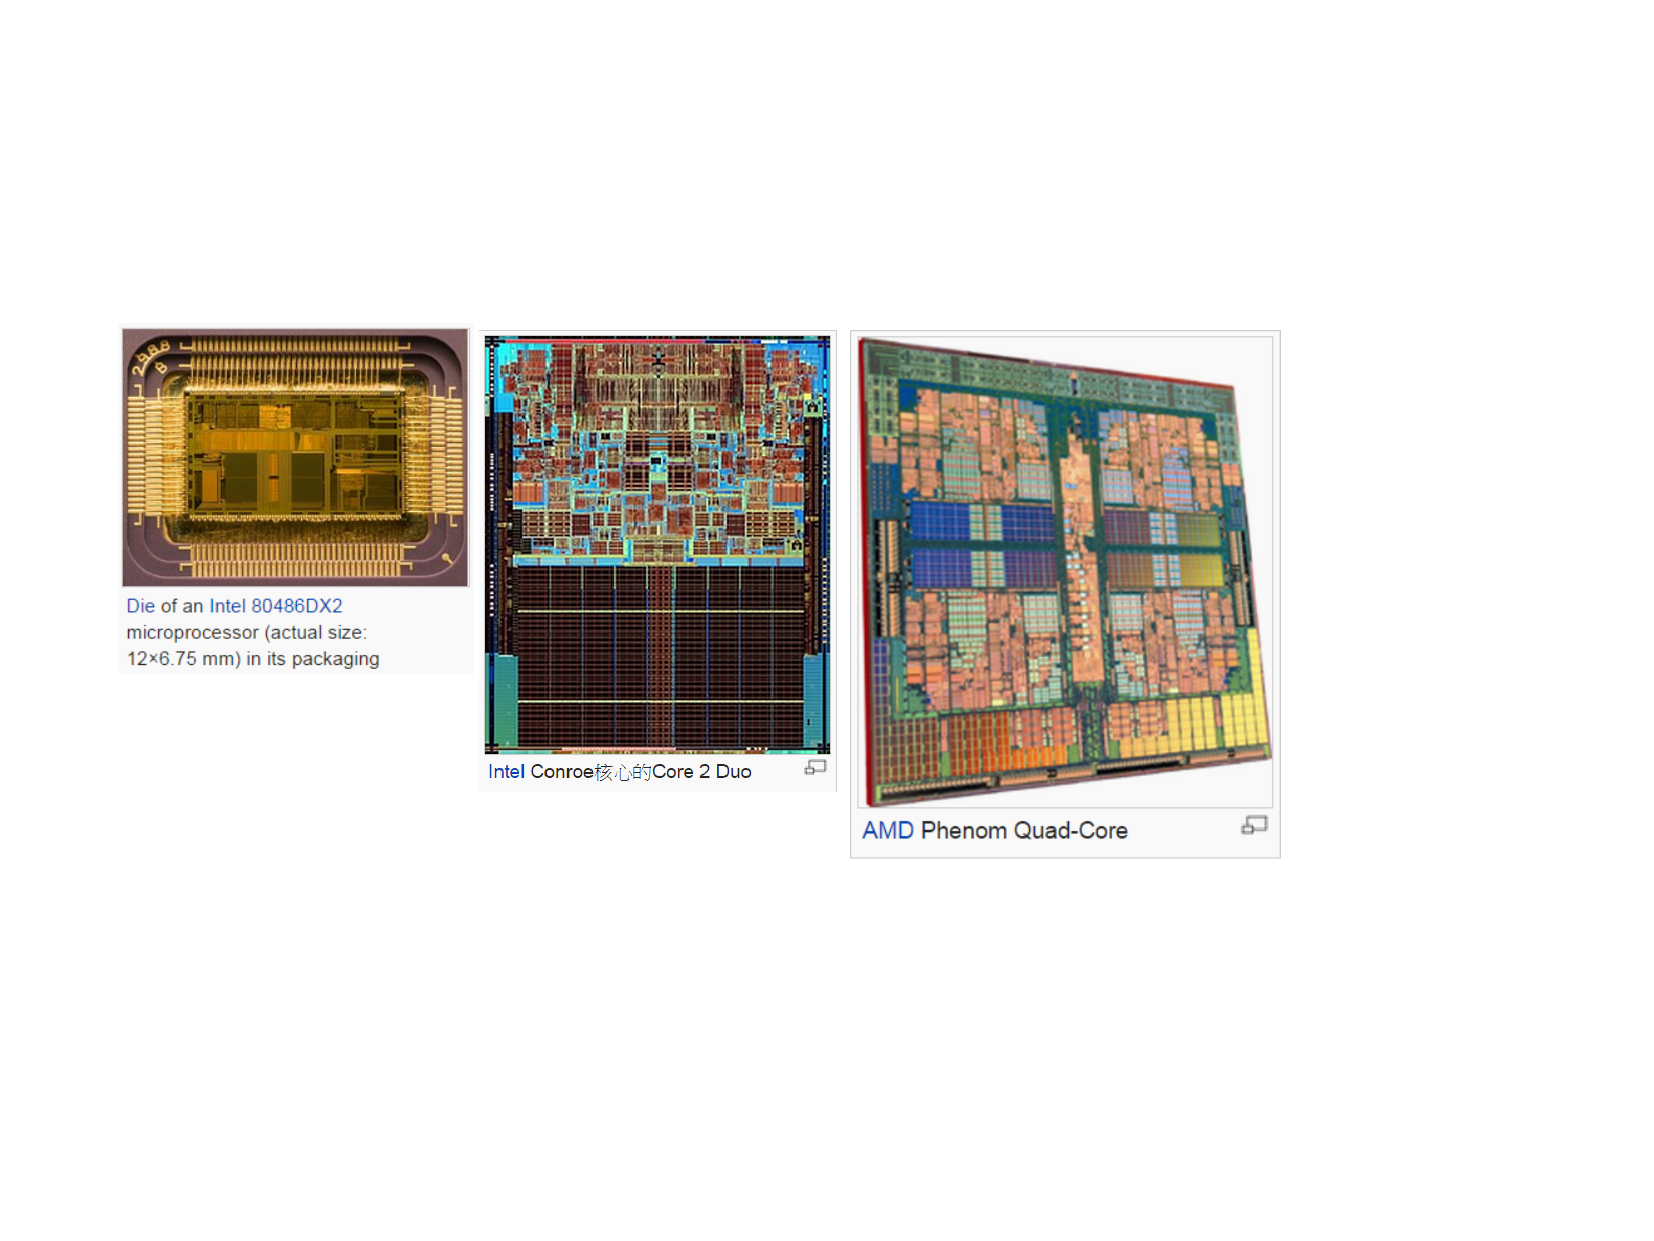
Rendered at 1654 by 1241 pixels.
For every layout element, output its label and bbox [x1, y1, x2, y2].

picture [118, 323, 474, 674]
picture [850, 330, 1281, 860]
picture [479, 330, 839, 792]
